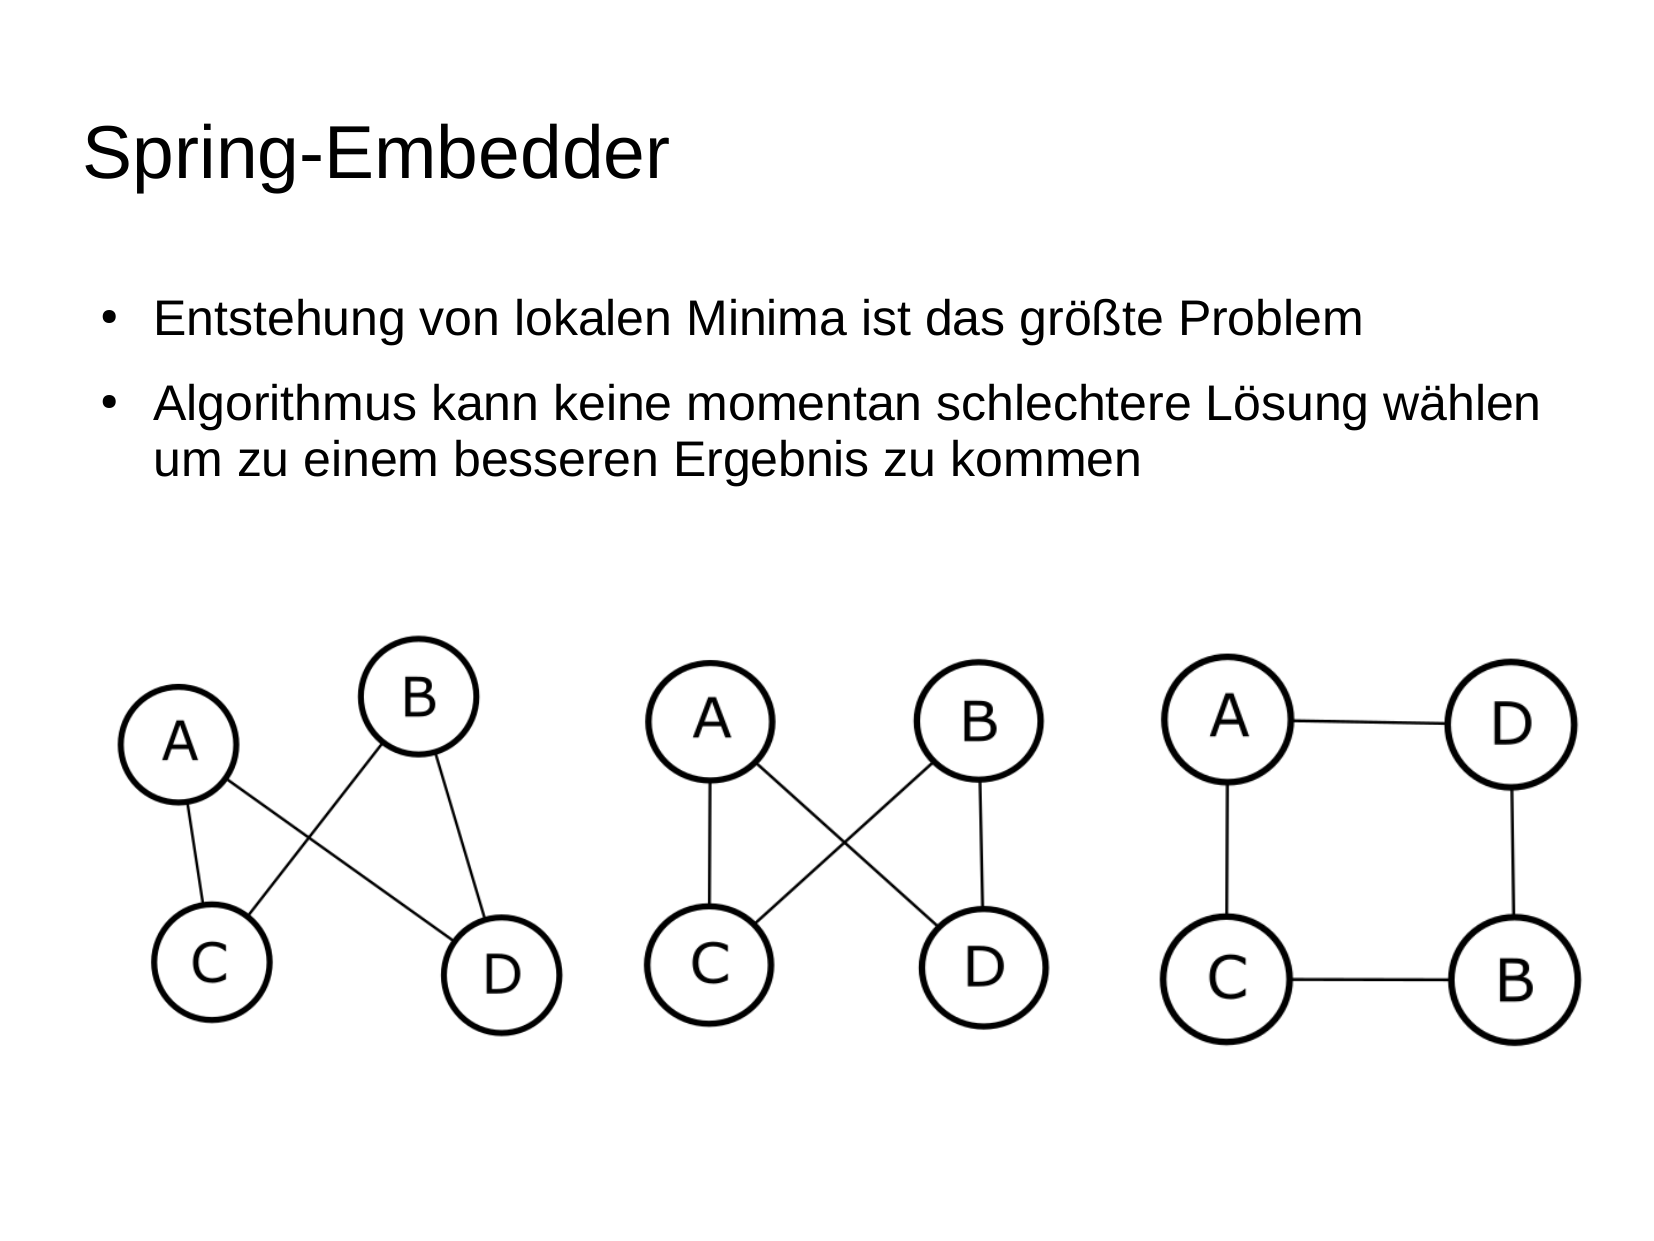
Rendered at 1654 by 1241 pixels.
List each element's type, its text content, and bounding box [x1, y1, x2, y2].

picture [82, 578, 585, 1094]
picture [1122, 630, 1625, 1075]
picture [602, 625, 1088, 1071]
list Entstehung von lokalen Minima ist das größte Problem Algorithmus kann keine momentan schlechtere Lösung wählen um zu einem besseren Ergebnis zu kommen [82, 290, 1571, 1109]
title Spring-Embedder [82, 49, 1571, 257]
